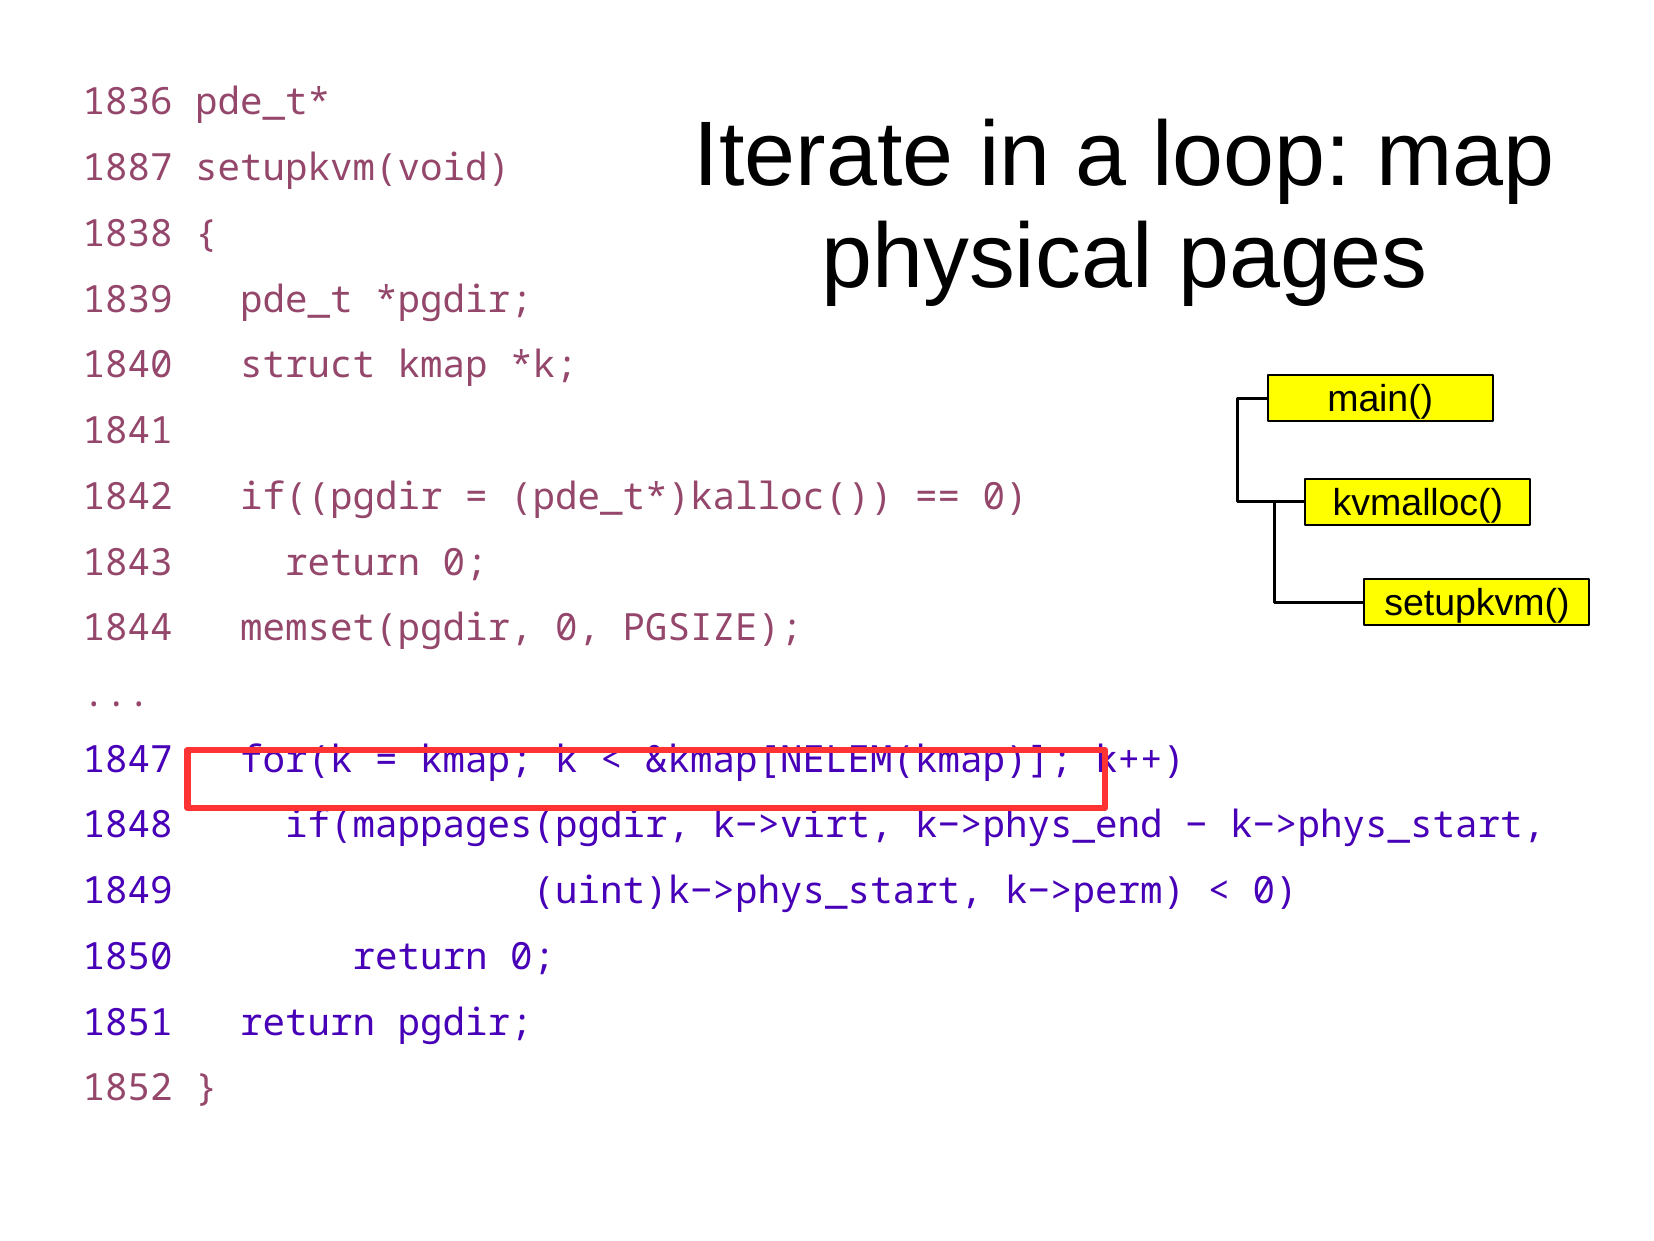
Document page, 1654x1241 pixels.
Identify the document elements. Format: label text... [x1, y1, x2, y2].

text_box kvmalloc() [1305, 478, 1531, 526]
text_box main() [1267, 375, 1493, 422]
text_box setupkvm() [1364, 579, 1590, 626]
title Iterate in a loop: map physical pages [675, 100, 1576, 308]
list 1836 pde_t* 1887 setupkvm(void) 1838 { 1839 pde_t *pgdir; 1840 struct kmap *k; 1841 1842 if((pgdir = (pde_t*)kalloc()) == 0) 1843 return 0; 1844 memset(pgdir, 0, PGSIZE); ... 1847 for(k = kmap; k < &kmap[NELEM(kmap)]; k++) 1848 if(mappages(pgdir, k−>virt, k−>phys_end − k−>phys_start, 1849 (uint)k−>phys_start, k−>perm) < 0) 1850 return 0; 1851 return pgdir; 1852 } [82, 75, 1571, 1163]
